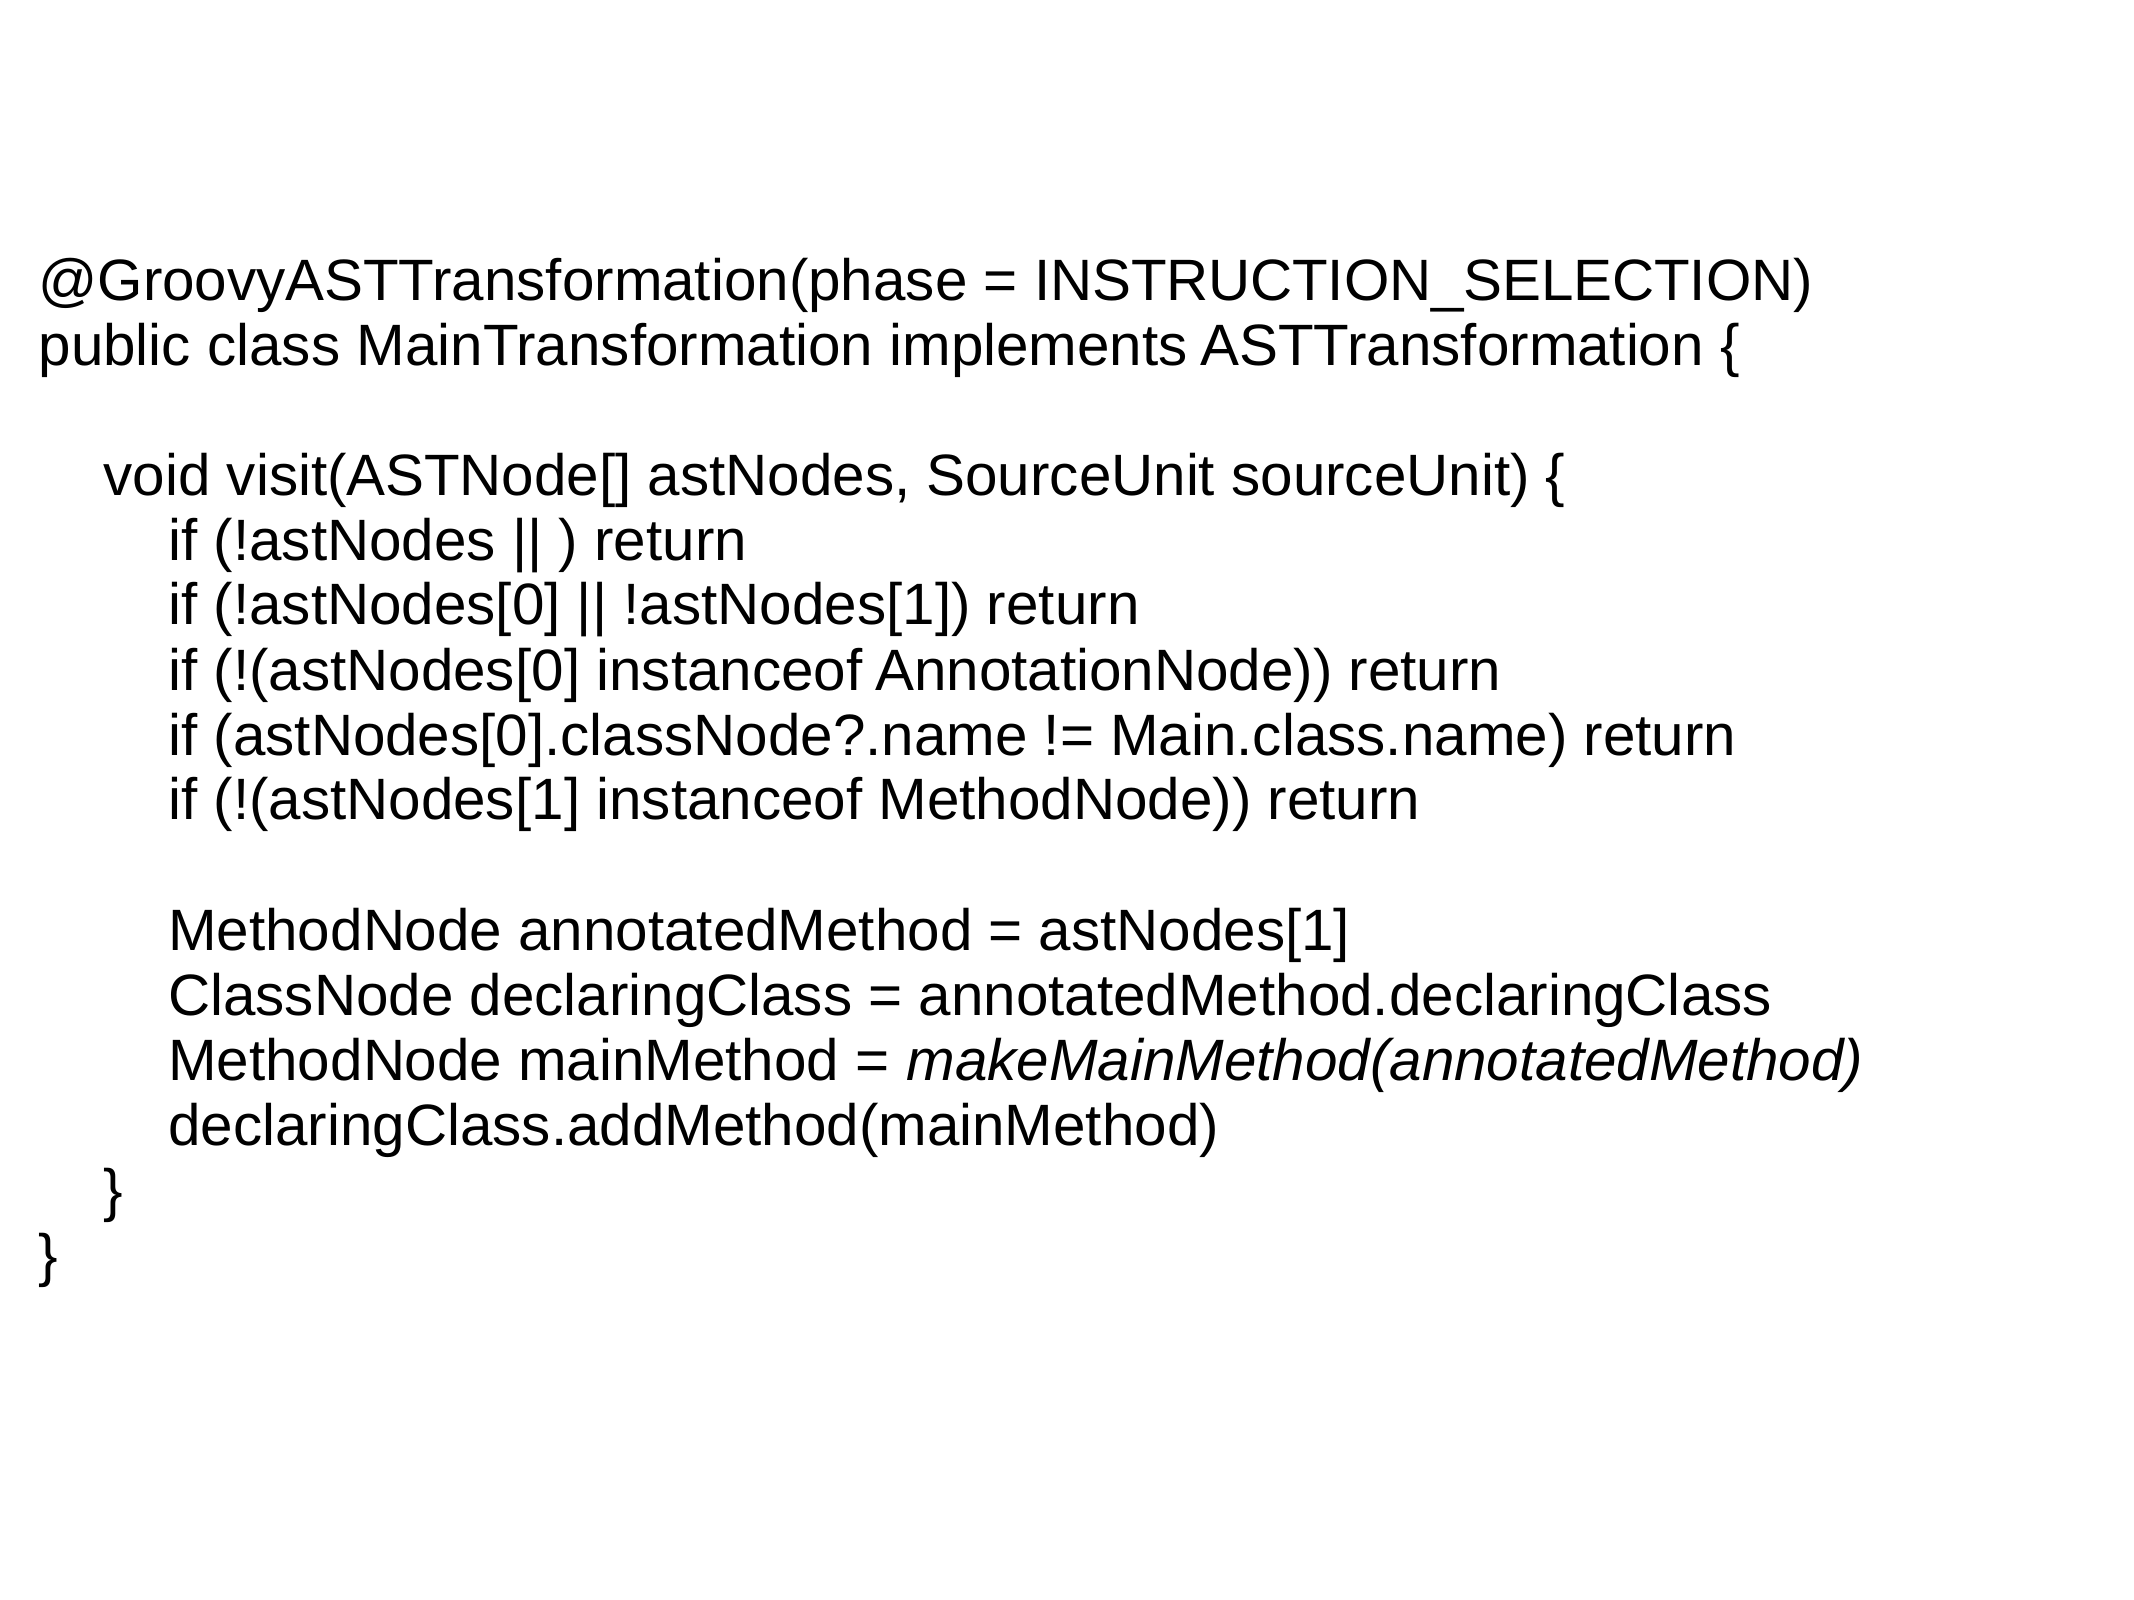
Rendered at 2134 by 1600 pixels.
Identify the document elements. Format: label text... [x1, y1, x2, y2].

text_box @GroovyASTTransformation(phase = INSTRUCTION_SELECTION) public class MainTransformation implements ASTTransformation { void visit(ASTNode[] astNodes, SourceUnit sourceUnit) { if (!astNodes || ) return if (!astNodes[0] || !astNodes[1]) return if (!(astNodes[0] instanceof AnnotationNode)) return if (astNodes[0].classNode?.name != Main.class.name) return if (!(astNodes[1] instanceof MethodNode)) return MethodNode annotatedMethod = astNodes[1] ClassNode declaringClass = annotatedMethod.declaringClass MethodNode mainMethod = makeMainMethod(annotatedMethod) declaringClass.addMethod(mainMethod) } } [38, 247, 2095, 1353]
